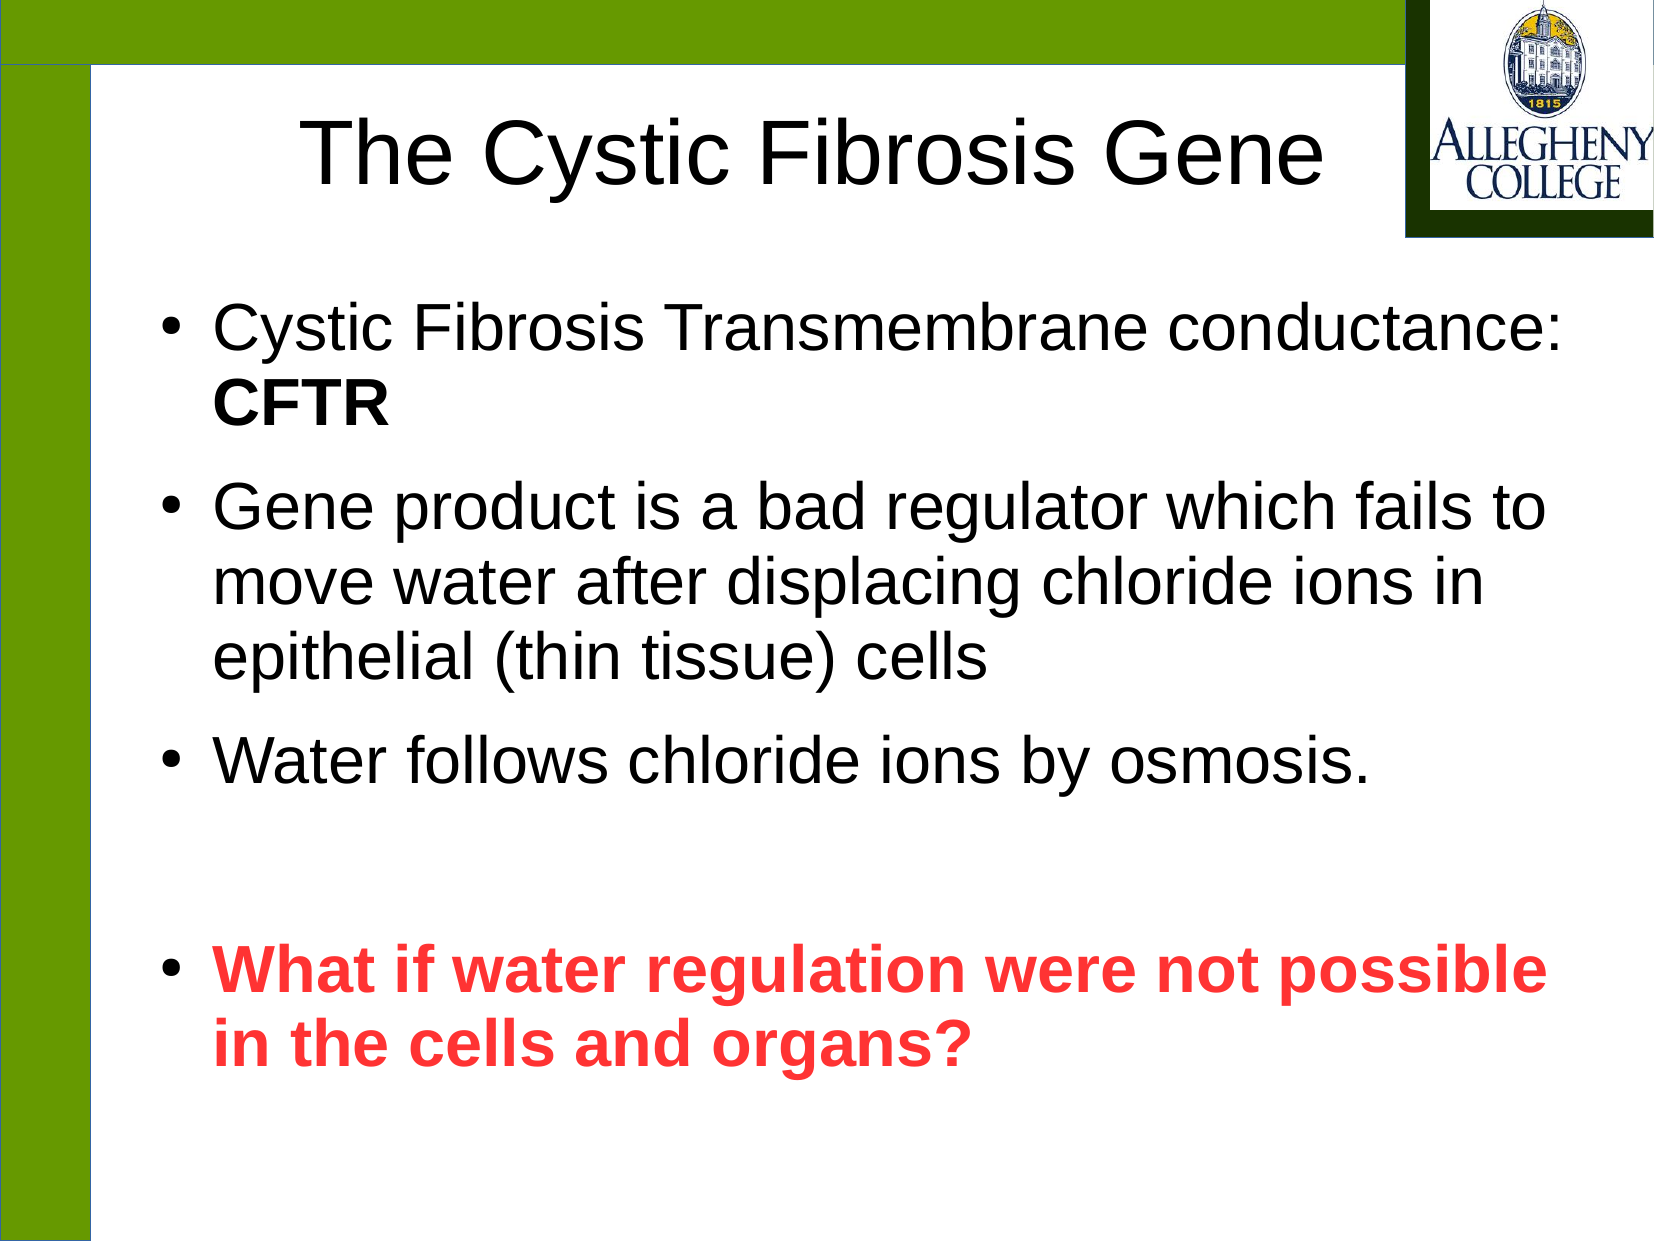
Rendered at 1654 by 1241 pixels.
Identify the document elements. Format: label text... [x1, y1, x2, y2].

title The Cystic Fibrosis Gene [112, 65, 1515, 257]
picture [1430, 0, 1654, 210]
text_box [0, 0, 1654, 1241]
list Cystic Fibrosis Transmembrane conductance: CFTR Gene product is a bad regulator which fails to move water after displacing chloride ions in epithelial (thin tissue) cells Water follows chloride ions by osmosis. What if water regulation were not possible in the cells and organs? [141, 290, 1576, 1186]
